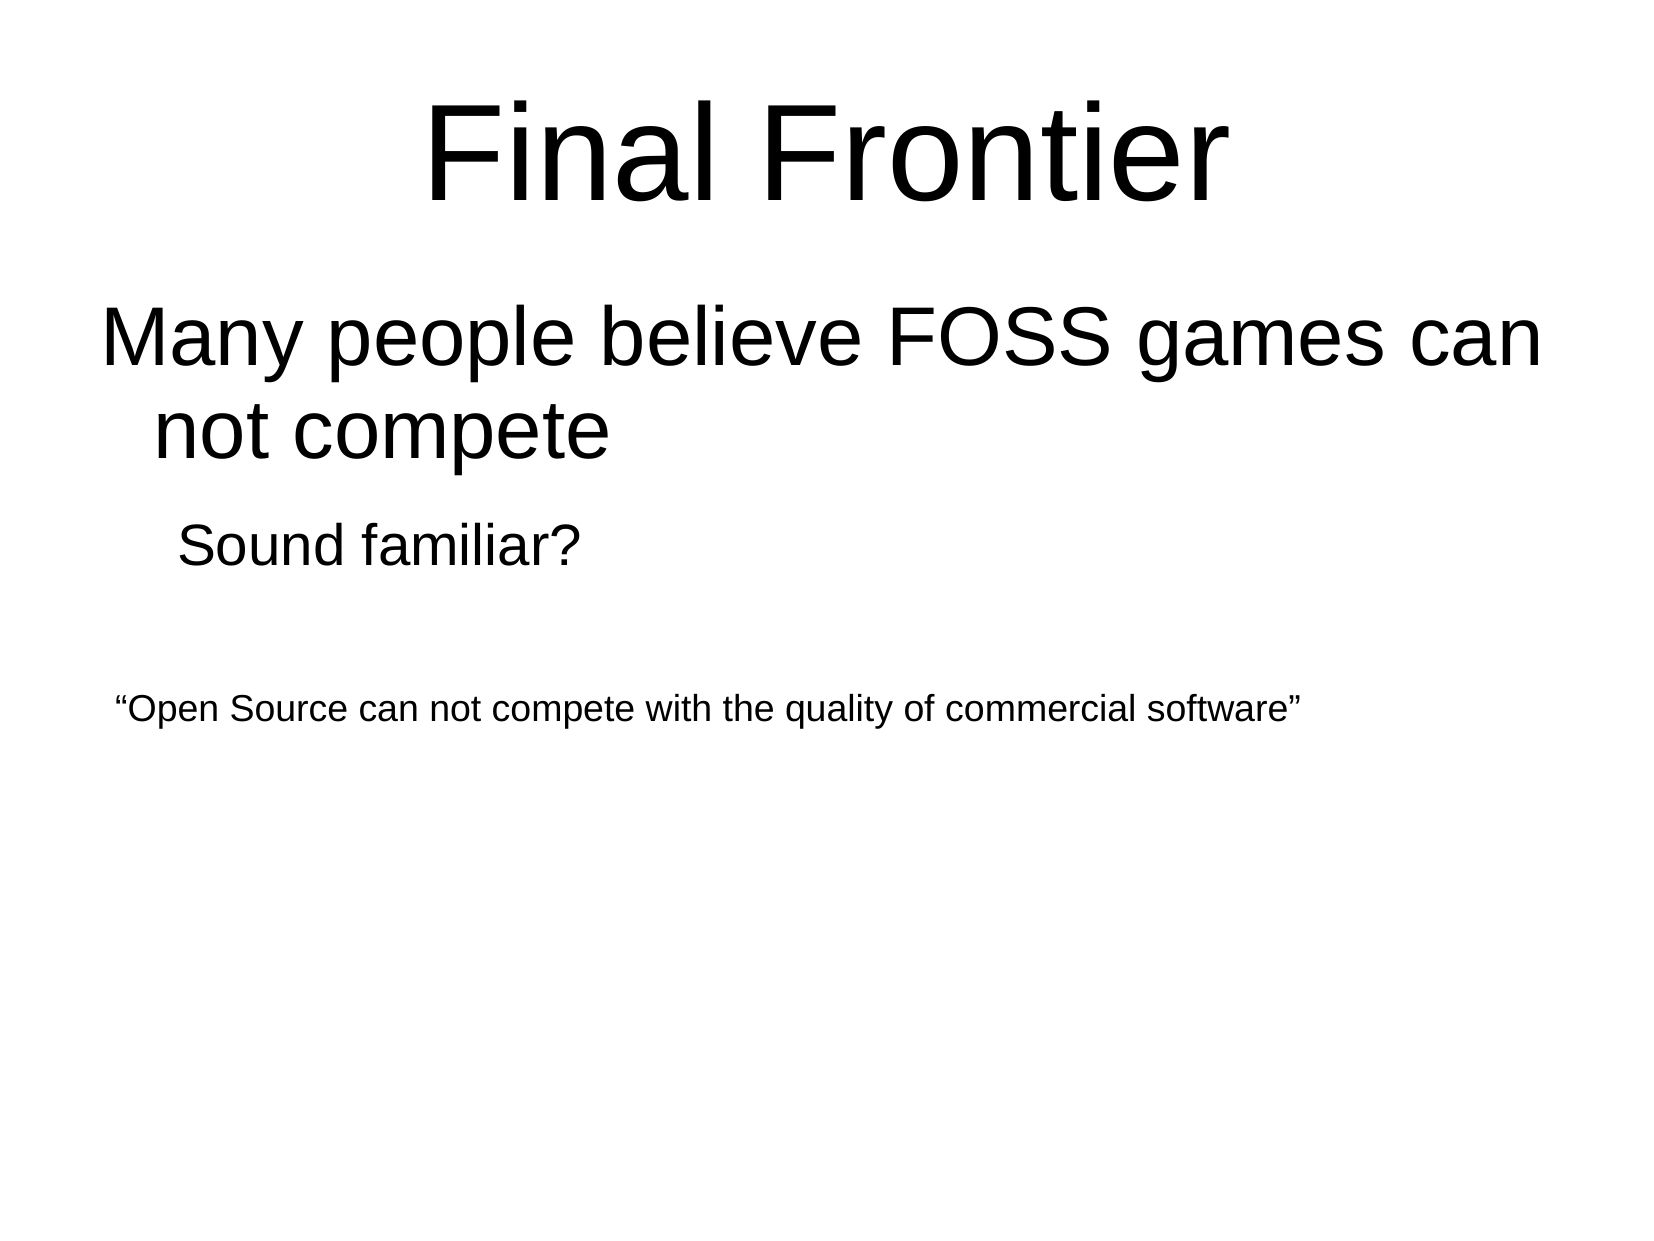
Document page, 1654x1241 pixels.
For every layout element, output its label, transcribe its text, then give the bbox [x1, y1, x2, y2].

text_box “Open Source can not compete with the quality of commercial software” [82, 680, 1471, 975]
title Final Frontier [82, 56, 1571, 250]
list Many people believe FOSS games can not compete Sound familiar? [82, 290, 1571, 1094]
